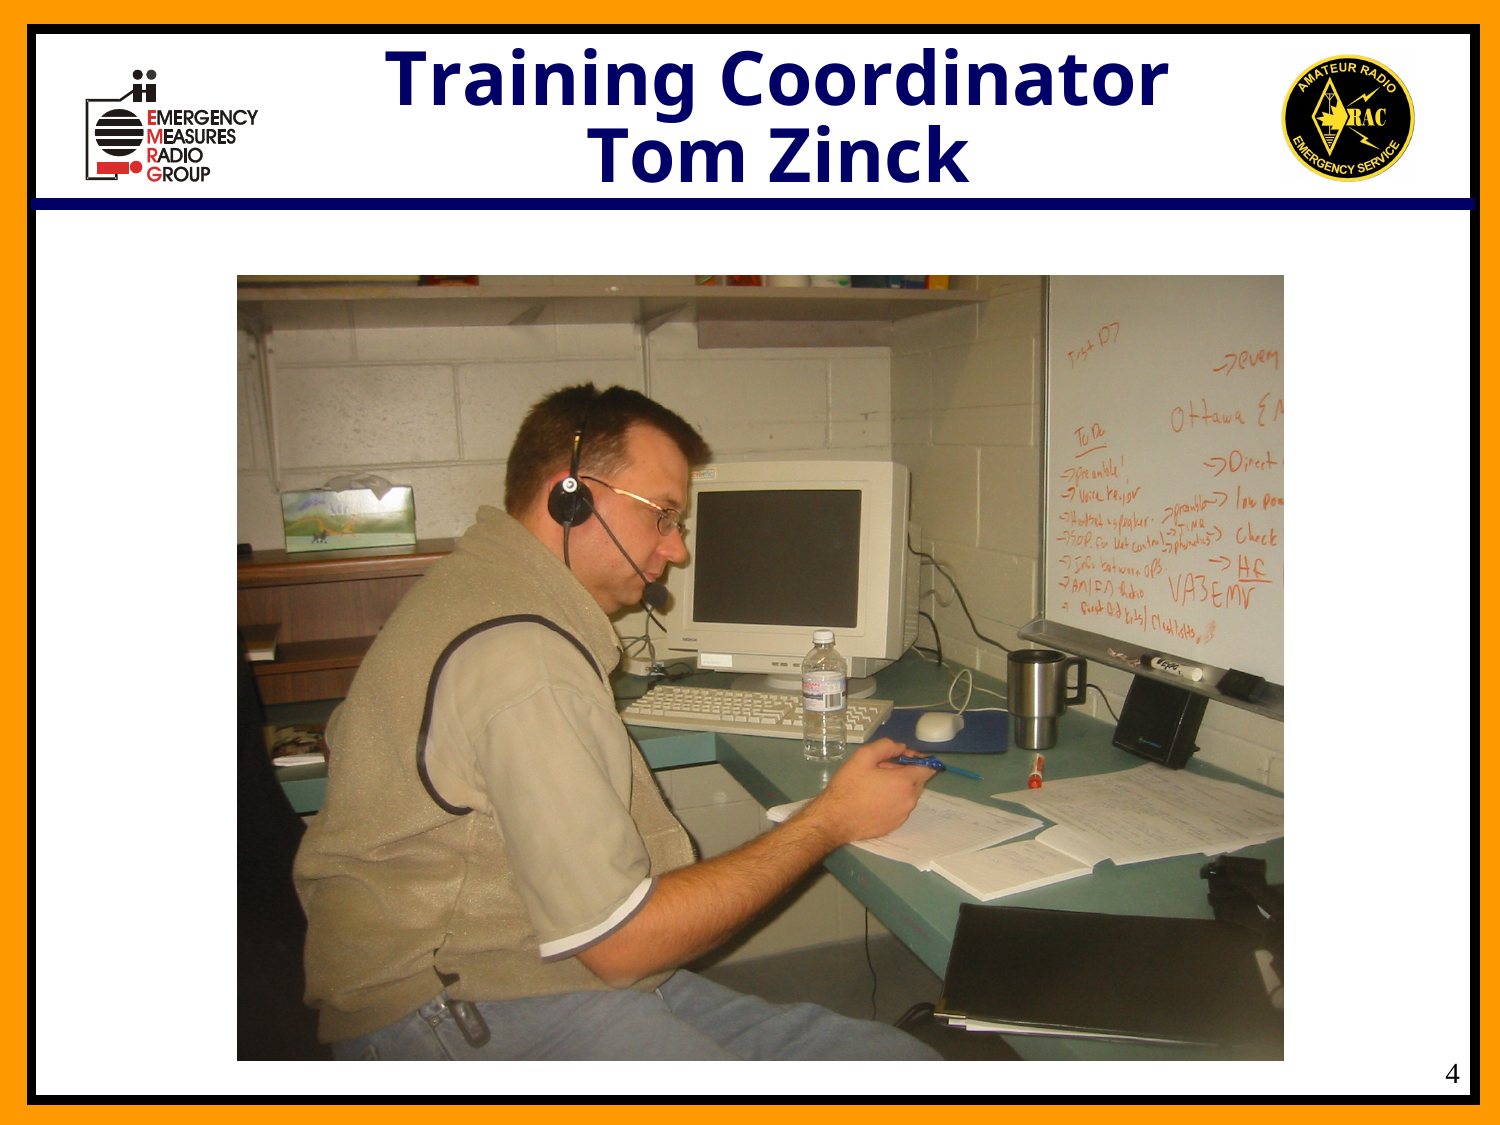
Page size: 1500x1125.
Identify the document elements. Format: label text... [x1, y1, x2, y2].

picture [237, 275, 1284, 1061]
picture [1281, 54, 1415, 182]
text_box Training Coordinator Tom Zinck [297, 36, 1259, 206]
